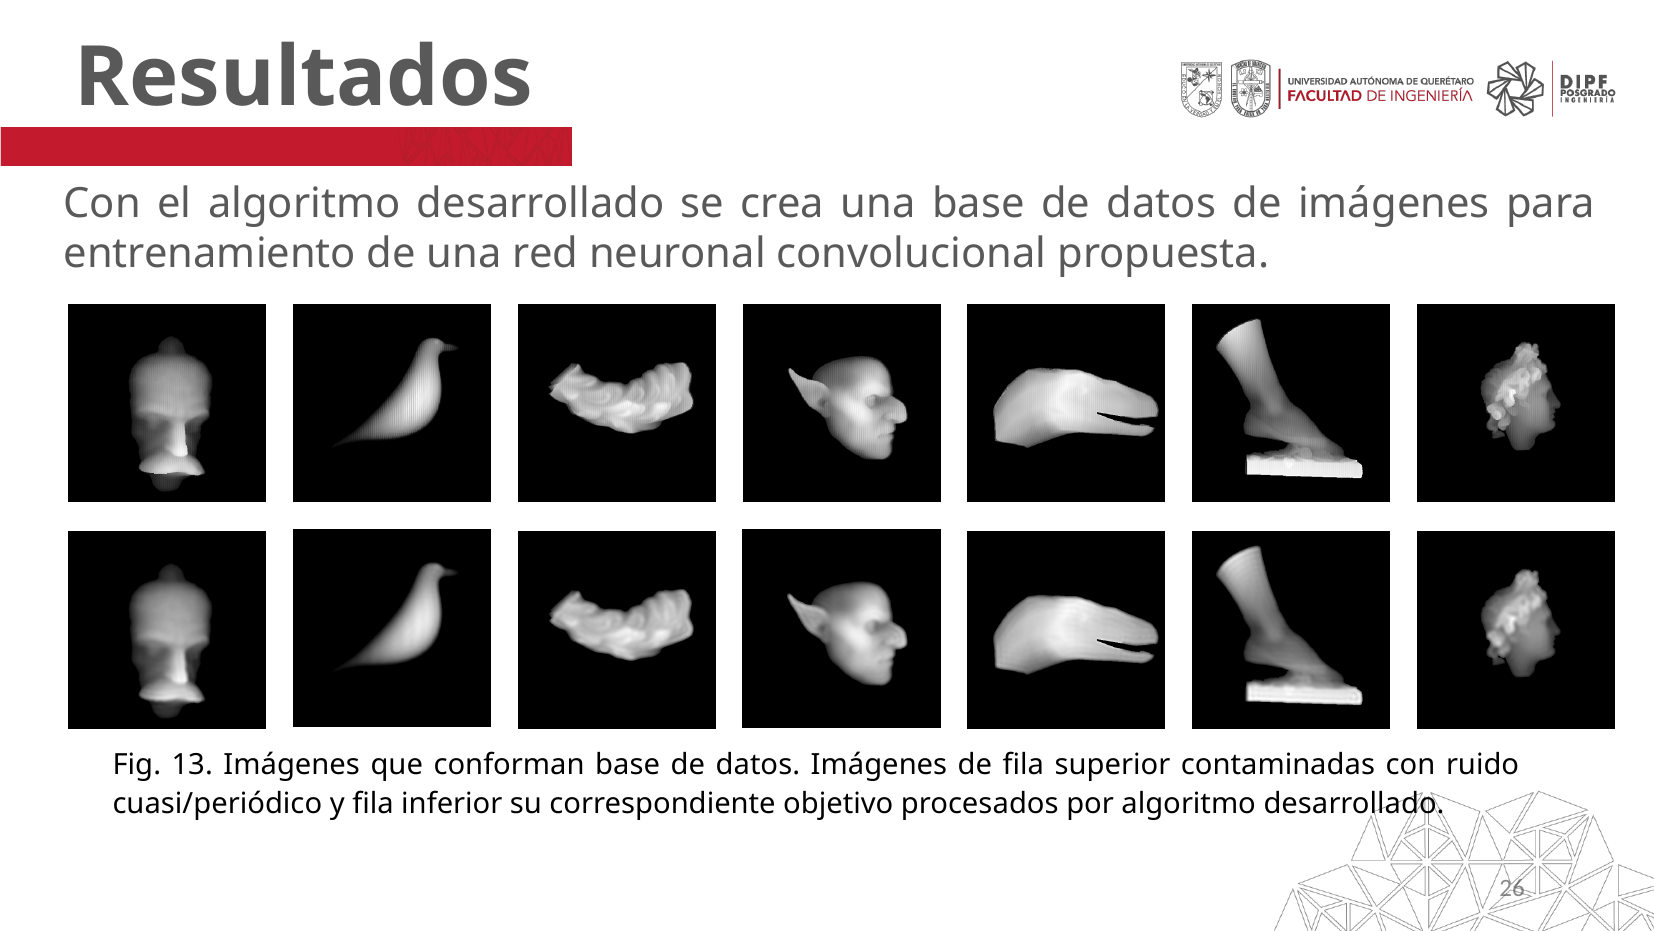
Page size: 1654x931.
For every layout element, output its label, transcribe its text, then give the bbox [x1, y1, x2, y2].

picture [742, 529, 941, 728]
picture [1417, 304, 1615, 502]
text_box Resultados [54, 11, 572, 127]
picture [293, 529, 491, 727]
text_box Con el algoritmo desarrollado se crea una base de datos de imágenes para entrenamiento de una red neuronal convolucional propuesta. [48, 167, 1612, 283]
picture [518, 304, 716, 502]
picture [1257, 781, 1654, 931]
picture [967, 304, 1165, 502]
picture [1192, 531, 1390, 729]
picture [518, 531, 716, 729]
picture [68, 531, 266, 729]
picture [293, 304, 491, 502]
picture [68, 304, 266, 502]
picture [1417, 531, 1615, 729]
picture [967, 531, 1165, 729]
picture [743, 304, 941, 502]
picture [0, 127, 572, 166]
picture [1192, 304, 1390, 502]
picture [1176, 54, 1620, 133]
text_box Fig. 13. Imágenes que conforman base de datos. Imágenes de fila superior contaminadas con ruido cuasi/periódico y fila inferior su correspondiente objetivo procesados por algoritmo desarrollado. [97, 735, 1536, 851]
